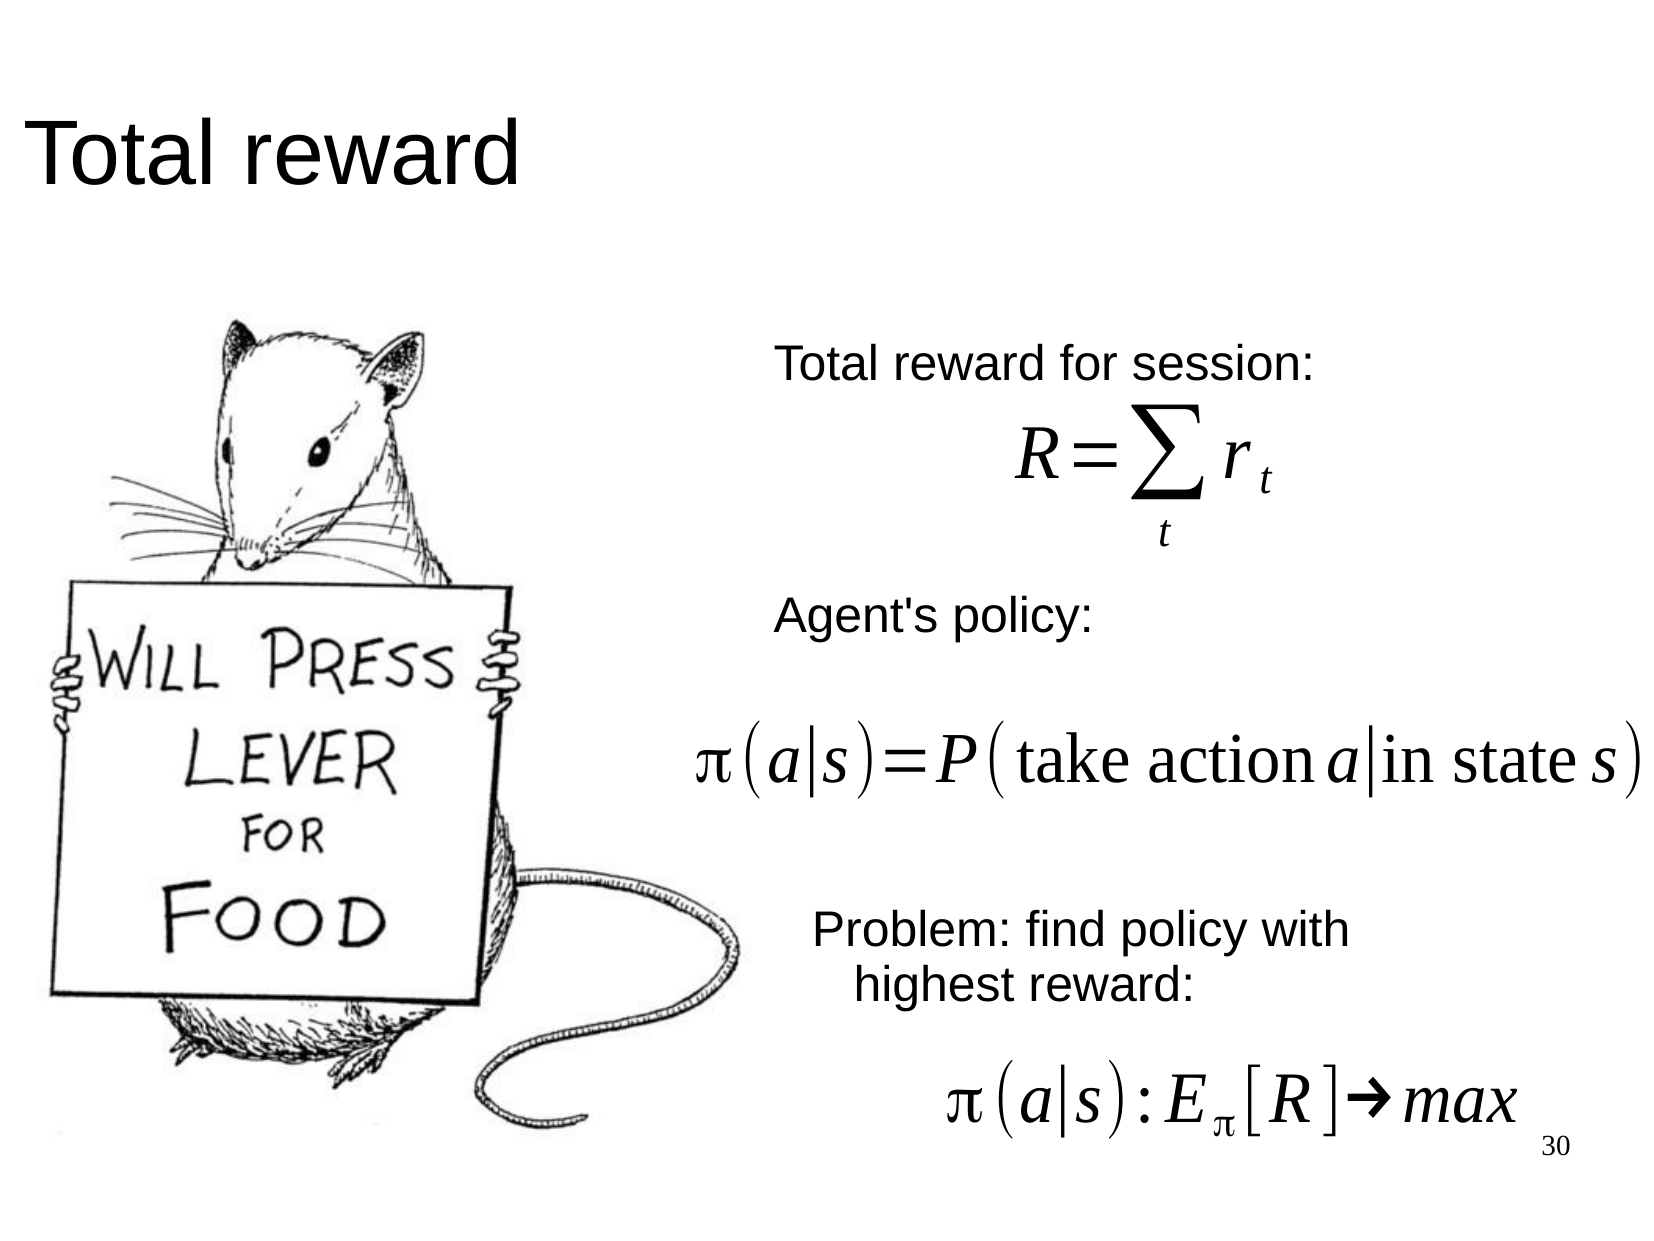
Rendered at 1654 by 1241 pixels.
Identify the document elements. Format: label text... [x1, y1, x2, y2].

chart [674, 717, 1654, 806]
text_box Total reward for session: [738, 334, 1654, 448]
chart [992, 396, 1291, 556]
text_box Agent's policy: [738, 563, 1654, 667]
text_box Problem: find policy with highest reward: [776, 900, 1654, 1013]
picture [0, 250, 761, 1241]
chart [928, 1054, 1539, 1142]
title Total reward [23, 49, 1512, 257]
